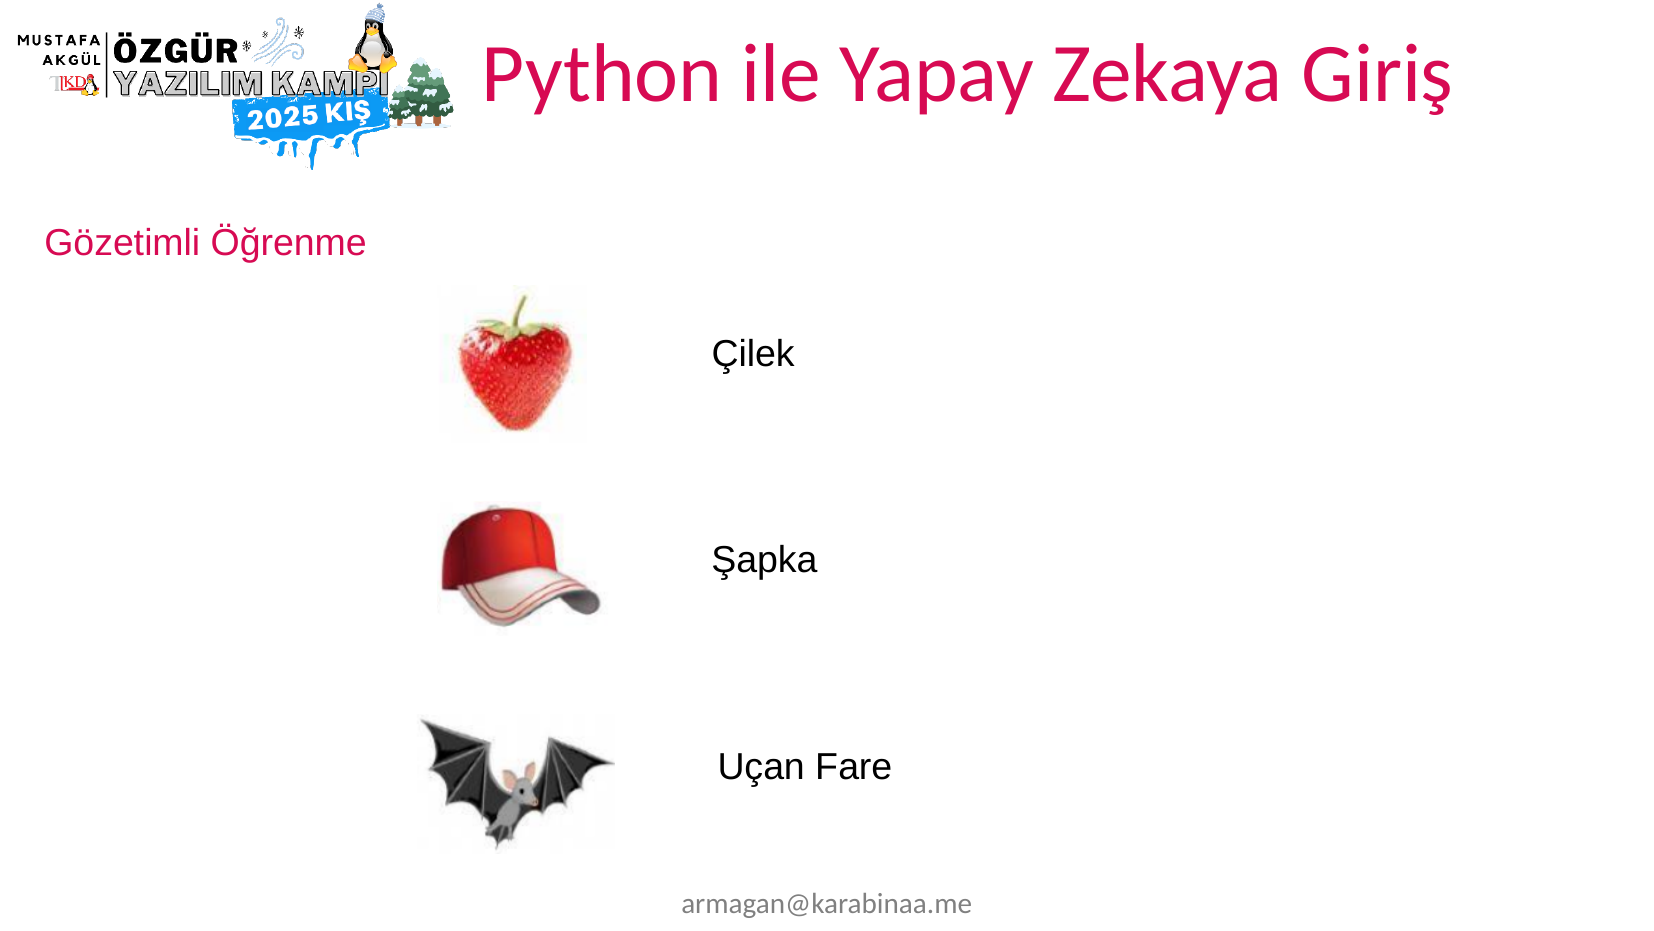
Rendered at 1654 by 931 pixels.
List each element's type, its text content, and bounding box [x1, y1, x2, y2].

text_box armagan@karabinaa.me [0, 877, 1654, 928]
text_box Şapka [696, 531, 845, 621]
text_box Gözetimli Öğrenme [29, 213, 854, 271]
picture [437, 501, 609, 636]
picture [0, 0, 463, 177]
text_box Uçan Fare [702, 738, 910, 827]
text_box Çilek [696, 324, 845, 414]
picture [437, 285, 587, 443]
text_box Python ile Yapay Zekaya Giriş [467, 10, 1654, 126]
picture [410, 714, 615, 854]
